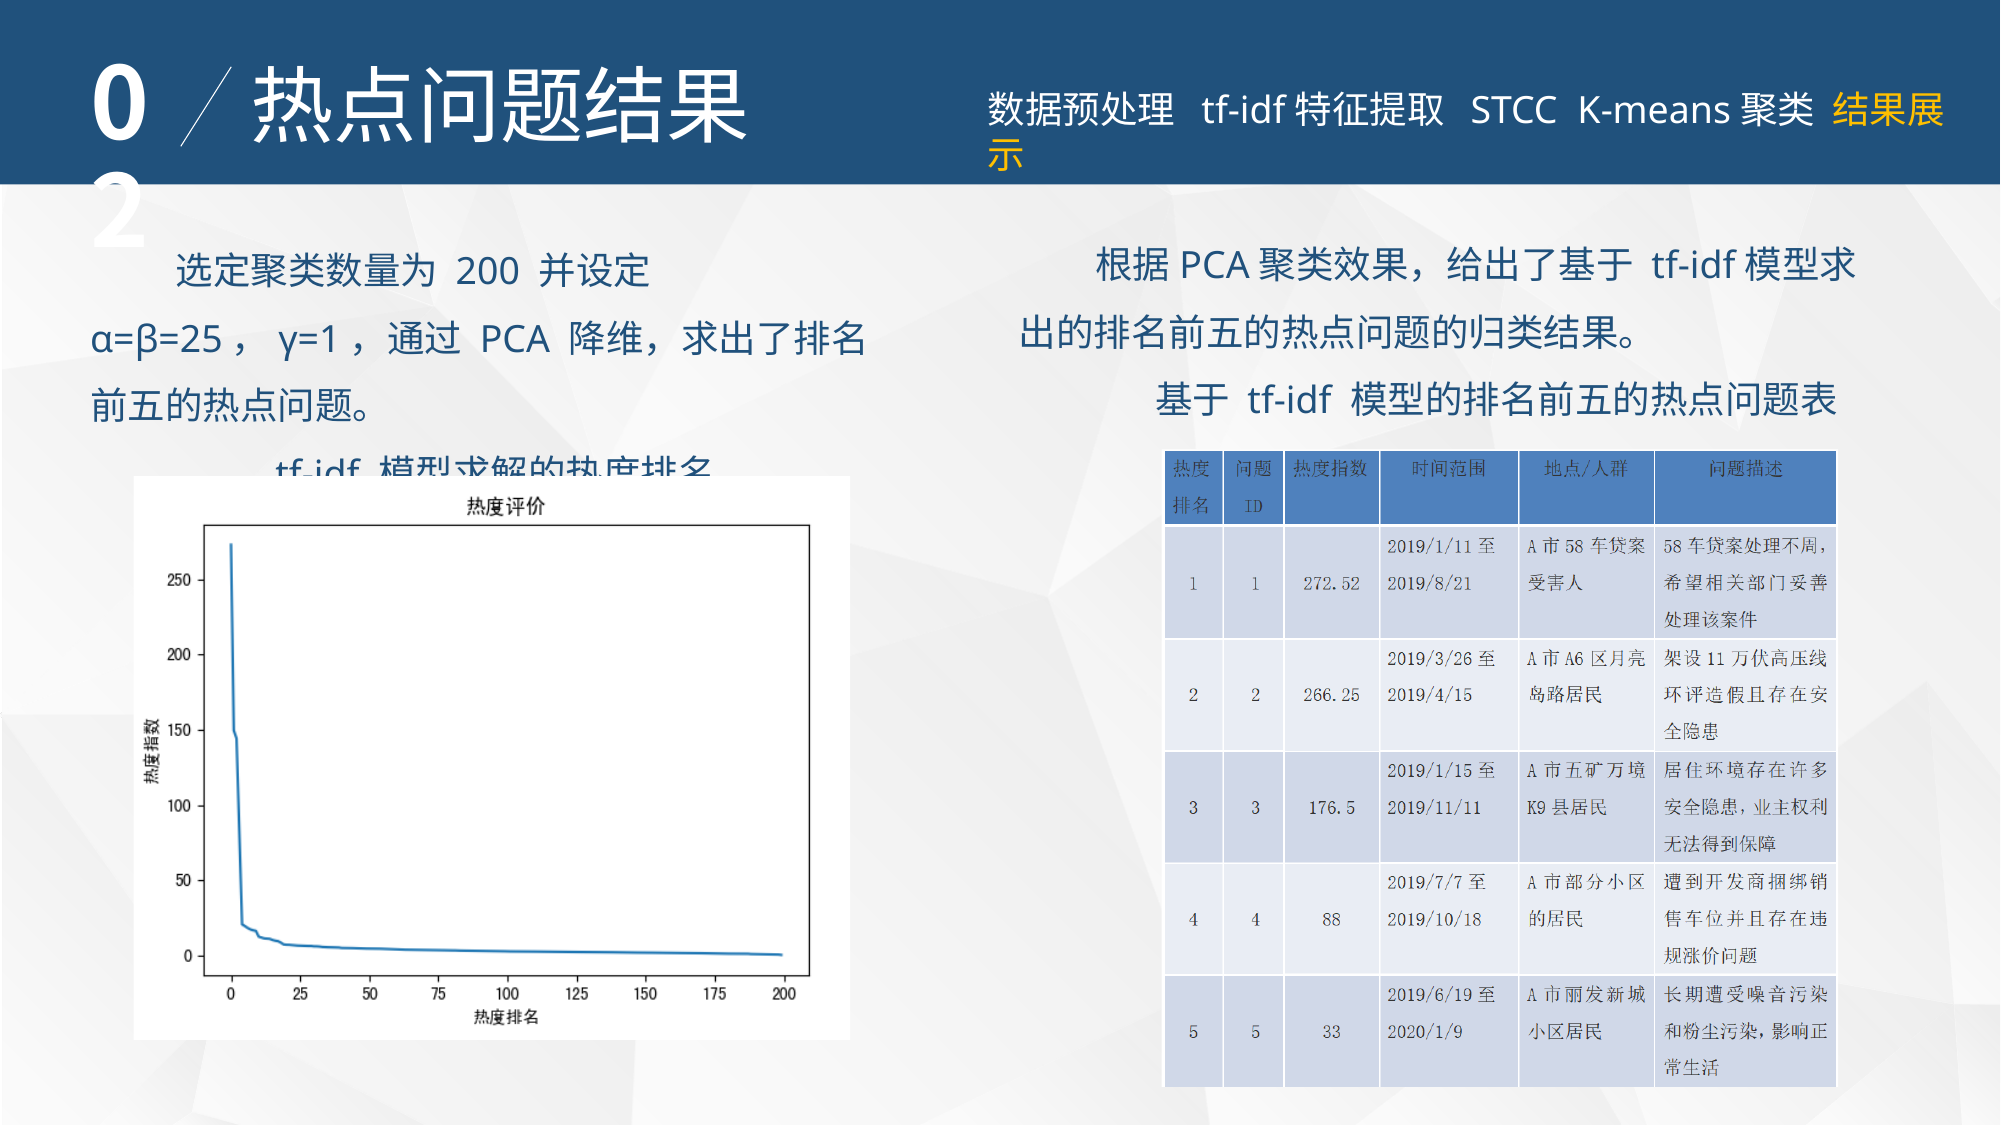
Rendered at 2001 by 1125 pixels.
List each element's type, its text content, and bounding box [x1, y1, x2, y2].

text_box 数据预处理 tf-idf特征提取 STCC K-means聚类 结果展示 [973, 78, 1997, 184]
list 热点问题结果 [235, 57, 1127, 139]
list 02 [75, 45, 218, 212]
picture [0, 0, 2001, 1125]
text_box 根据PCA聚类效果，给出了基于 tf-idf模型求出的排名前五的热点问题的归类结果。 基于 tf-idf 模型的排名前五的热点问题表 [1003, 211, 1896, 429]
text_box 选定聚类数量为 200 并设定α=β=25，γ=1，通过 PCA 降维，求出了排名前五的热点问题。 tf-idf 模型求解的热度排名 [75, 217, 909, 570]
